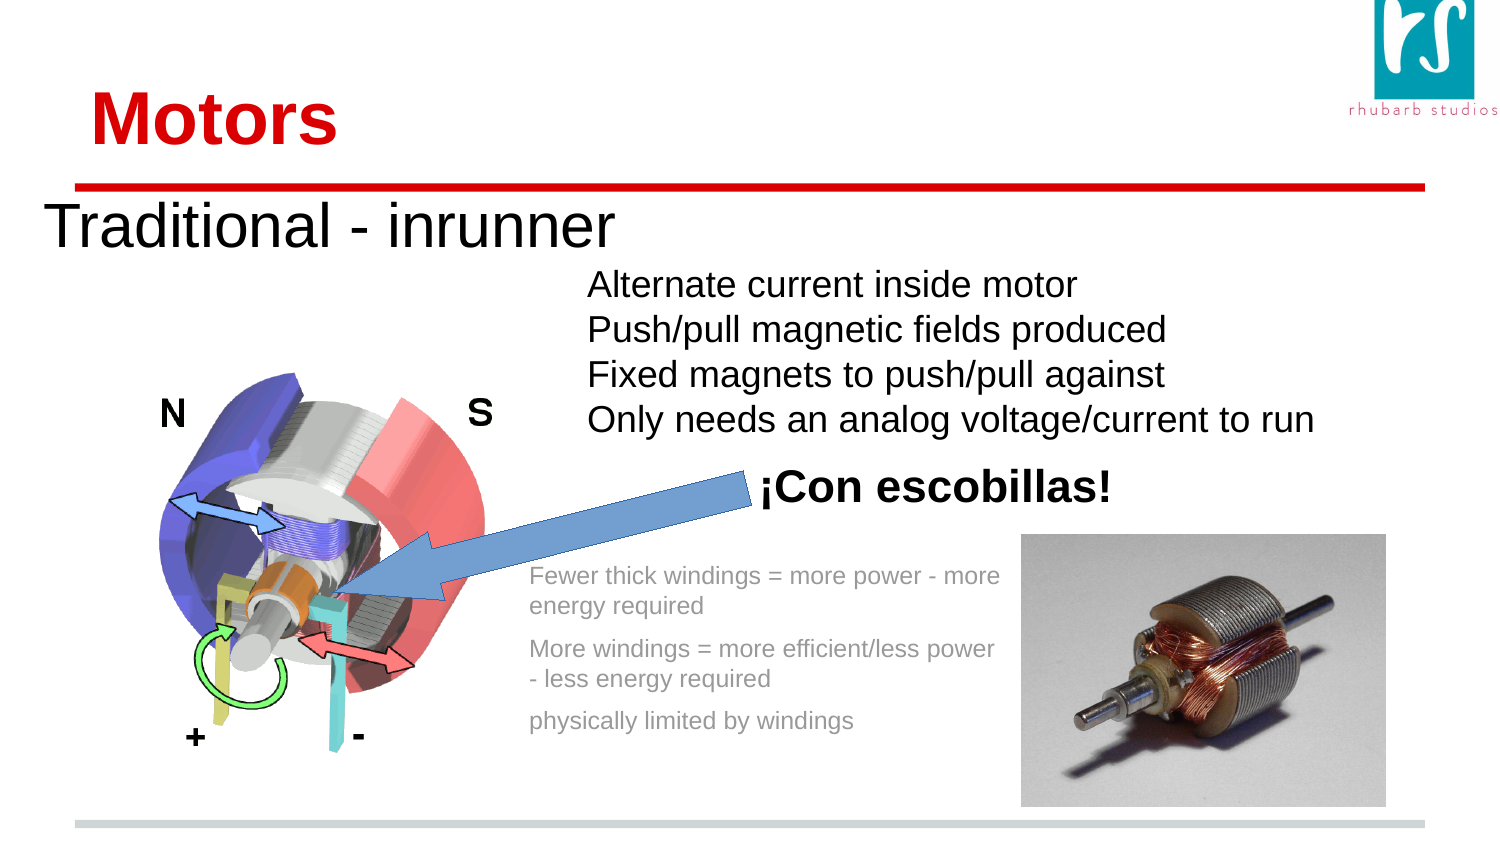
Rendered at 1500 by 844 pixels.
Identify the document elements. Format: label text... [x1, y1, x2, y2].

picture [99, 340, 540, 782]
list Traditional - inrunner Alternate current inside motor Push/pull magnetic fields produced Fixed magnets to push/pull against Only needs an analog voltage/current to run [28, 169, 1402, 781]
text_box [332, 470, 744, 601]
picture [1348, 0, 1500, 118]
text_box Fewer thick windings = more power - more energy required More windings = more efficient/less power - less energy required physically limited by windings [514, 544, 1022, 797]
title Motors [75, 33, 1425, 175]
text_box ¡Con escobillas! [744, 453, 1323, 520]
picture [1021, 534, 1386, 807]
